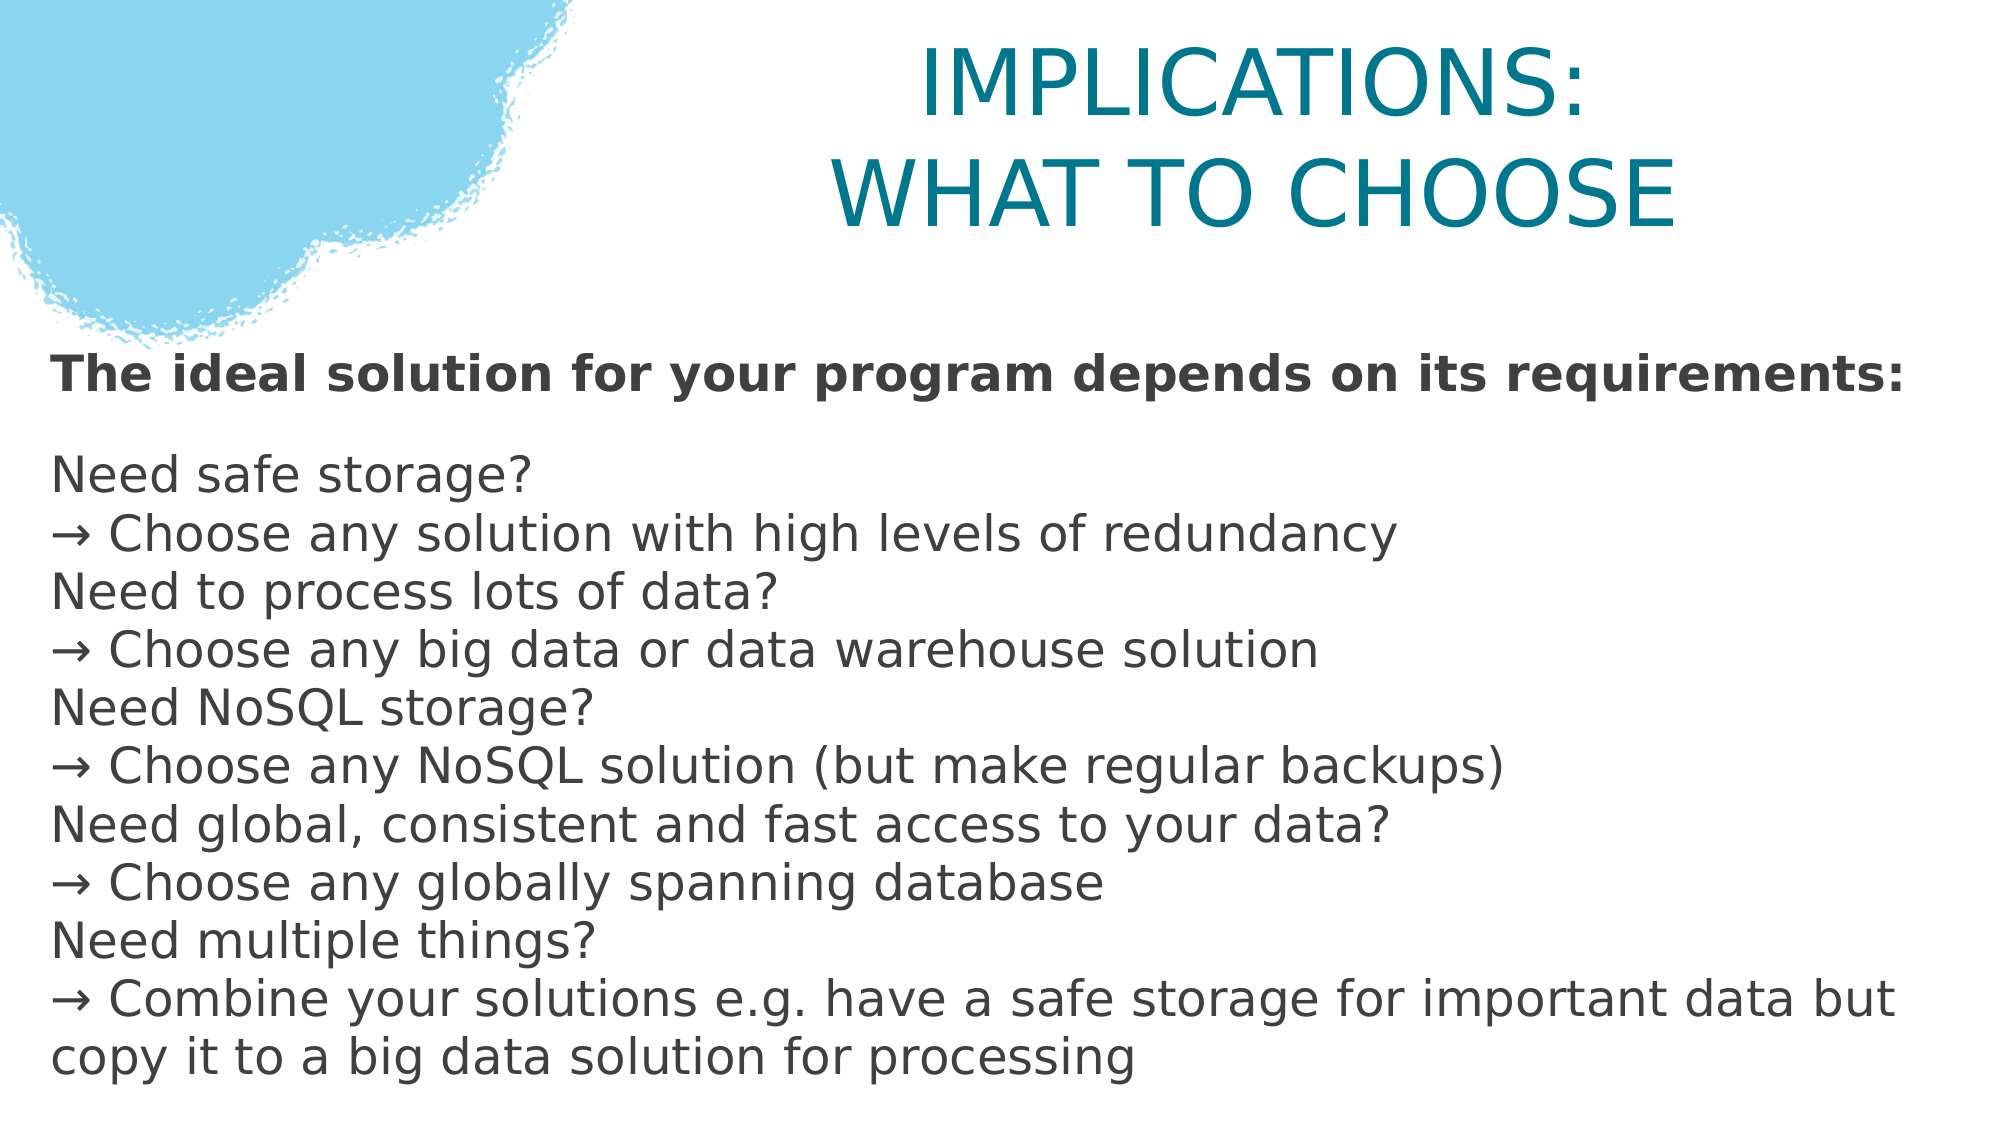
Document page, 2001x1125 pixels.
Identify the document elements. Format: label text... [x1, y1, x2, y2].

text_box The ideal solution for your program depends on its requirements: Need safe storage? → Choose any solution with high levels of redundancy Need to process lots of data? → Choose any big data or data warehouse solution Need NoSQL storage? → Choose any NoSQL solution (but make regular backups) Need global, consistent and fast access to your data? → Choose any globally spanning database Need multiple things? → Combine your solutions e.g. have a safe storage for important data but copy it to a big data solution for processing [35, 337, 1973, 1125]
text_box Implications: What to Choose [509, 0, 2000, 252]
